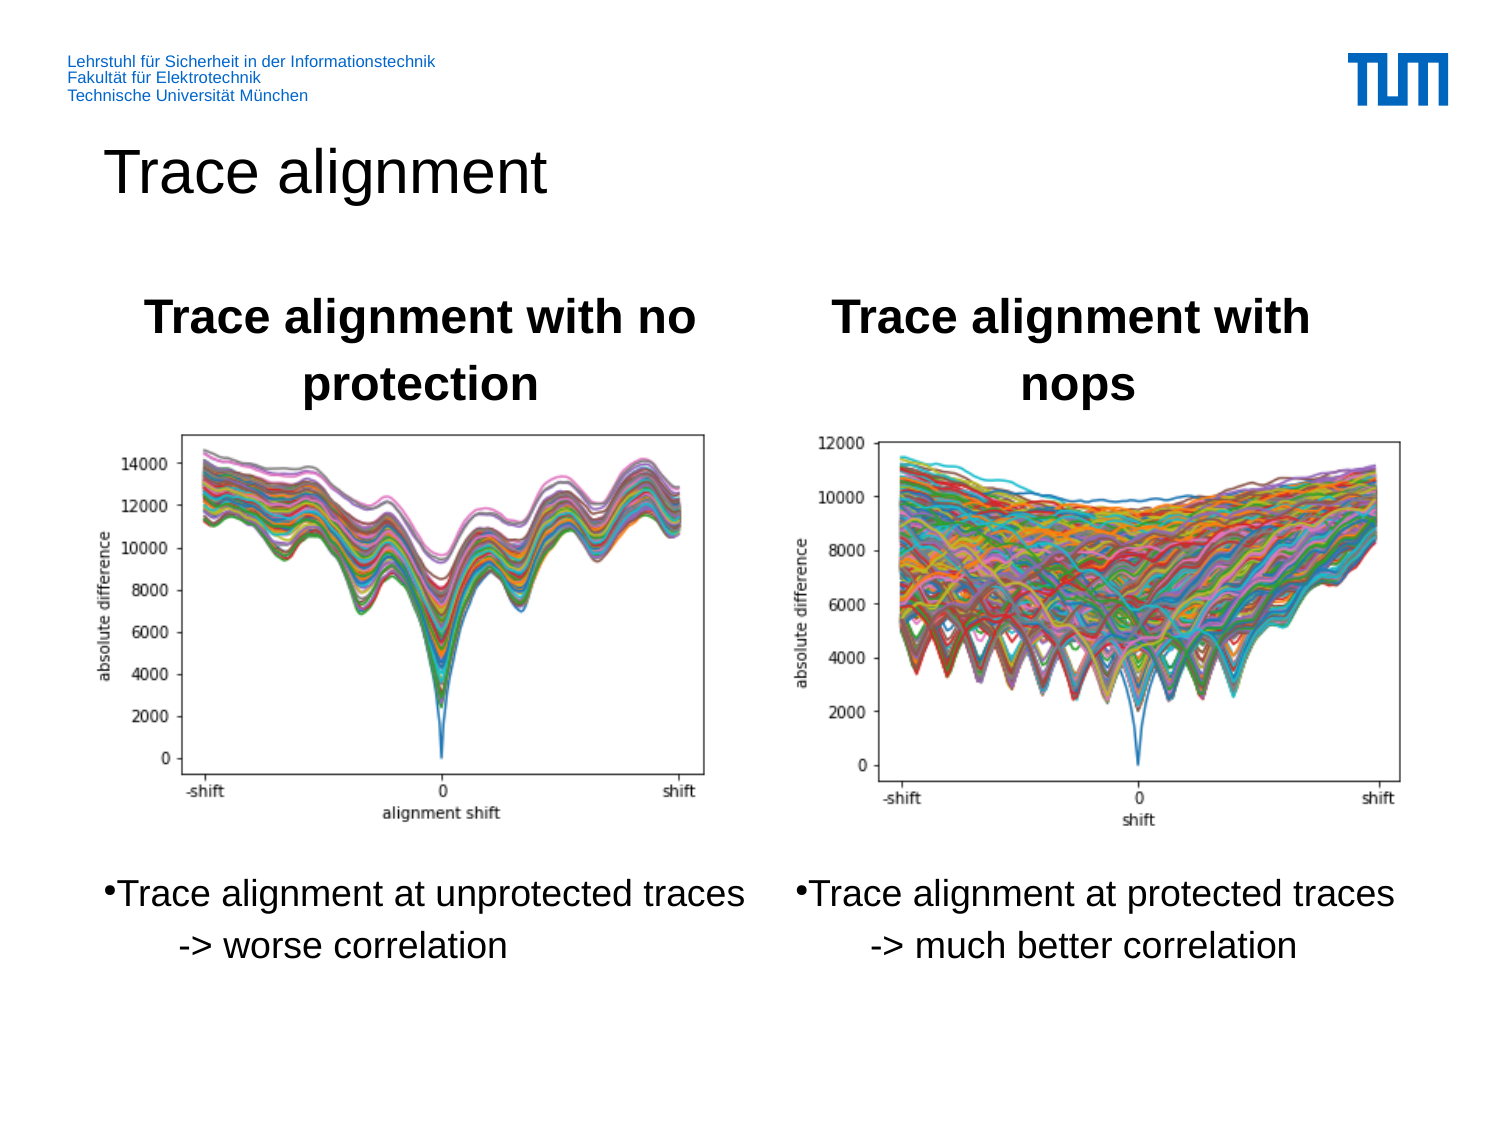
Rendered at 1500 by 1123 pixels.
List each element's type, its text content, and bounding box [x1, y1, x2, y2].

list Trace alignment at protected traces -> much better correlation [795, 409, 1441, 1013]
picture [88, 419, 719, 833]
title Trace alignment [103, 59, 1398, 277]
list Trace alignment with nops [759, 275, 1398, 410]
list Trace alignment with no protection [103, 275, 739, 409]
picture [785, 426, 1415, 841]
list Trace alignment at unprotected traces -> worse correlation [103, 409, 760, 1013]
